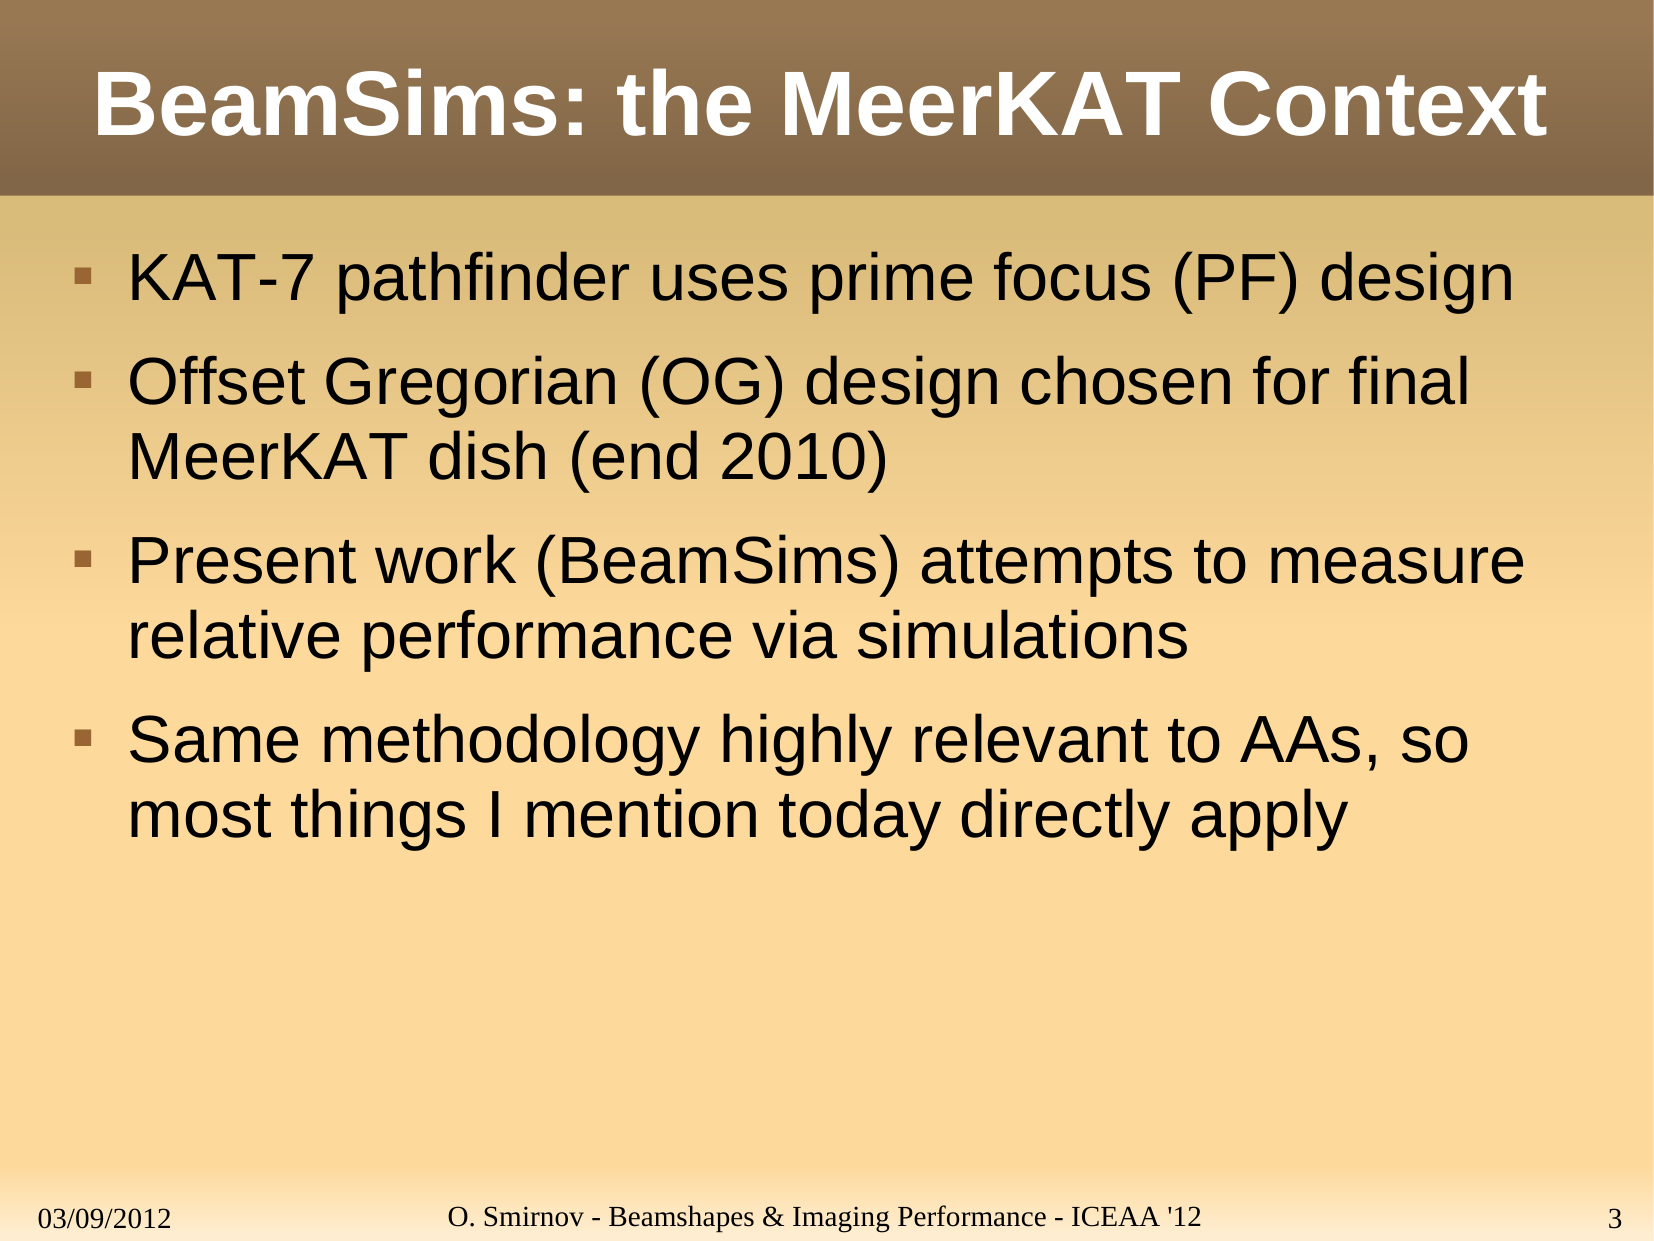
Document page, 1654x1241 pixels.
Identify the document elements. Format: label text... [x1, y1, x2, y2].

title BeamSims: the MeerKAT Context [76, 0, 1565, 208]
list KAT-7 pathfinder uses prime focus (PF) design Offset Gregorian (OG) design chosen for final MeerKAT dish (end 2010) Present work (BeamSims) attempts to measure relative performance via simulations Same methodology highly relevant to AAs, so most things I mention today directly apply [56, 240, 1606, 1156]
picture [0, 0, 1654, 1241]
